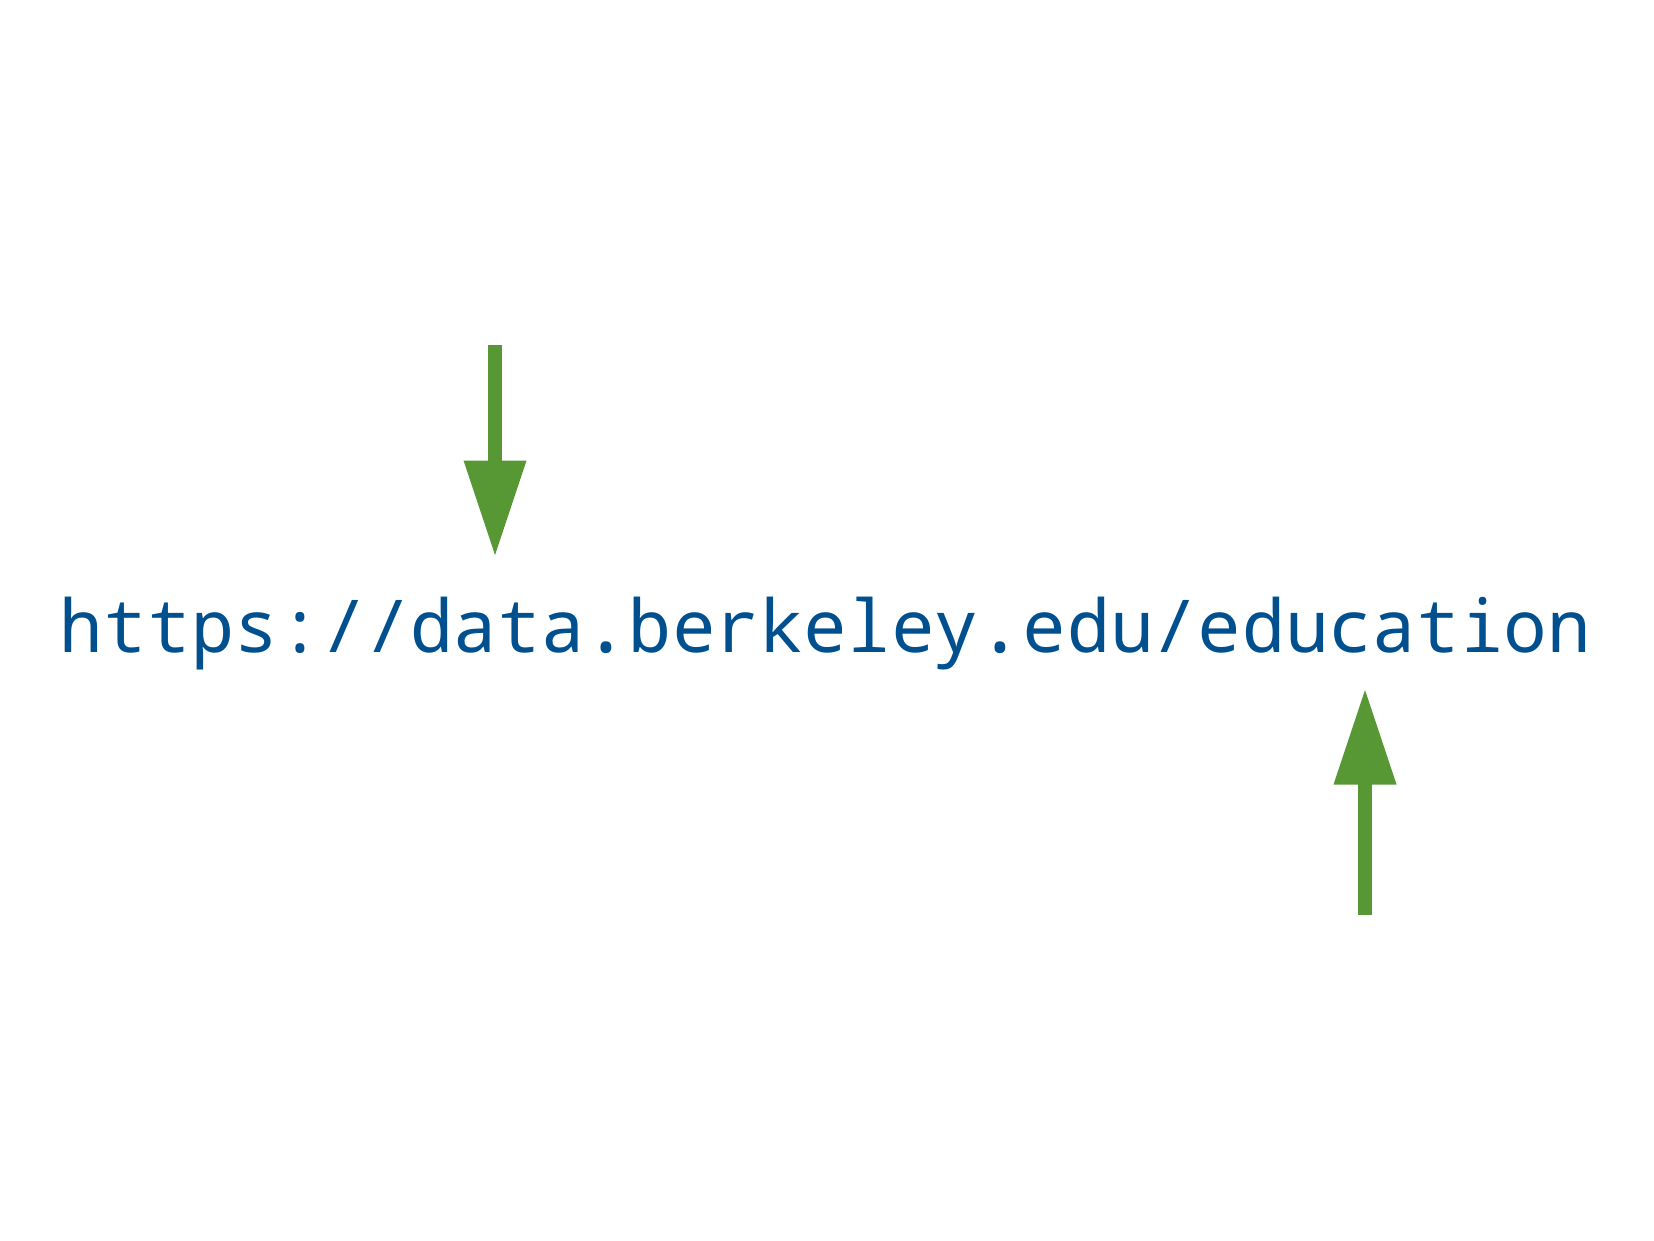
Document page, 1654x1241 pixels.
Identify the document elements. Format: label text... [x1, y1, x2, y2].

text_box https://data.berkeley.edu/education [45, 577, 1636, 886]
